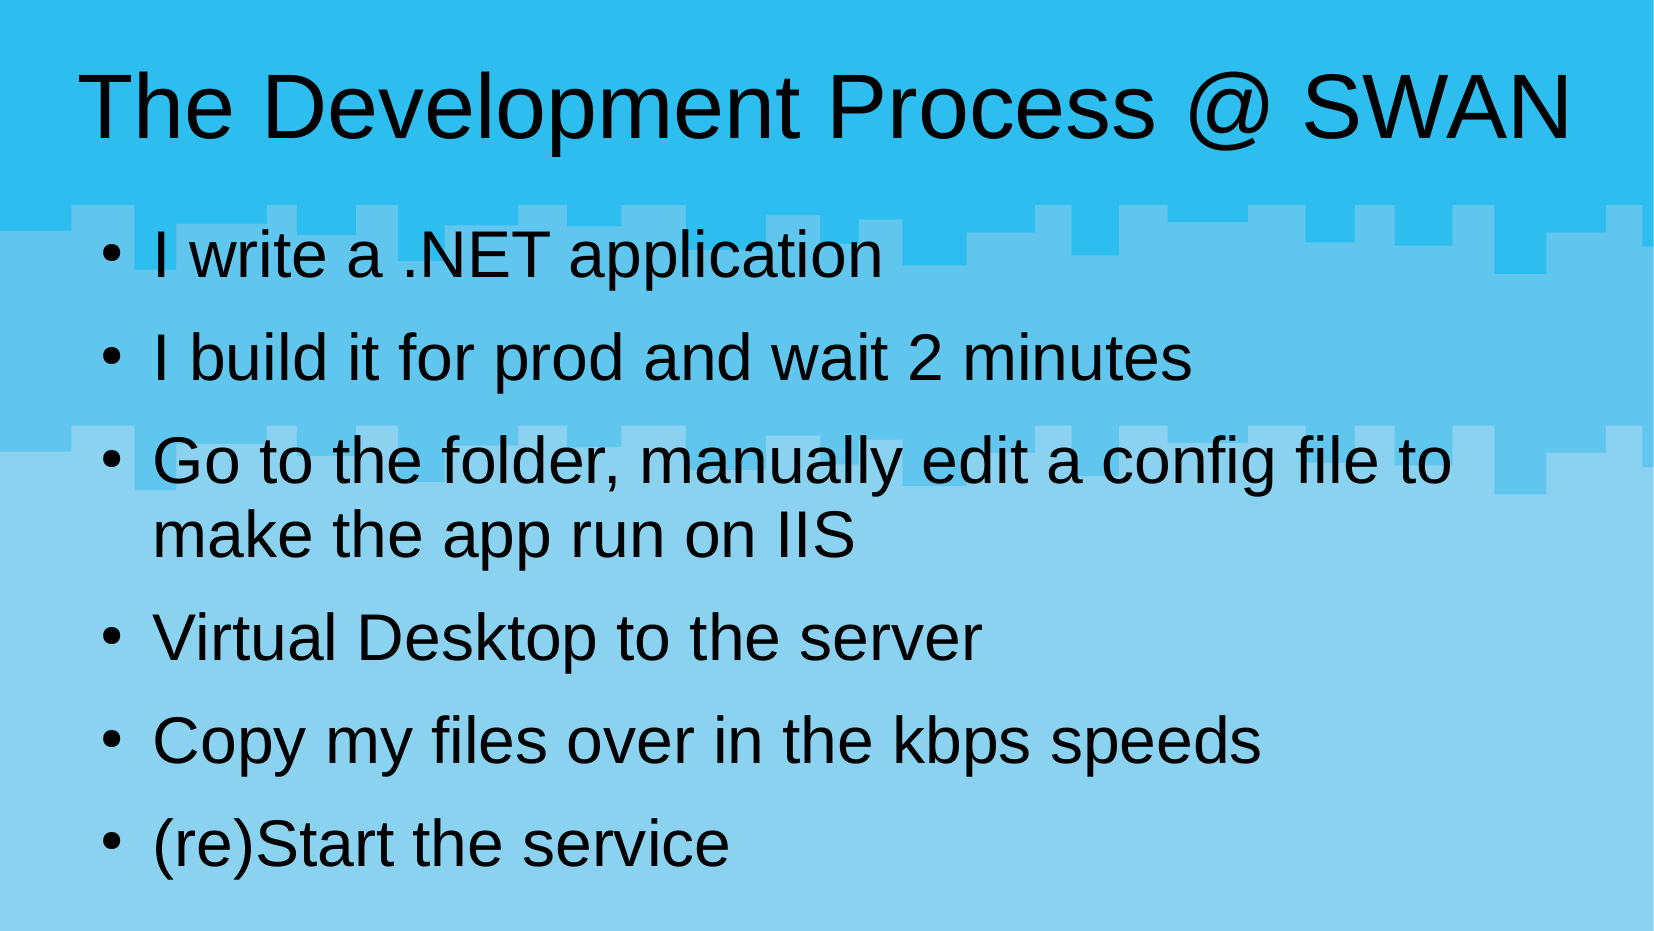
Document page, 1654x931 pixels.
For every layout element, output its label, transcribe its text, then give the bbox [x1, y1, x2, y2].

picture [0, 0, 1654, 931]
title The Development Process @ SWAN [59, 4, 1595, 210]
list I write a .NET application I build it for prod and wait 2 minutes Go to the folder, manually edit a config file to make the app run on IIS Virtual Desktop to the server Copy my files over in the kbps speeds (re)Start the service [82, 217, 1571, 886]
